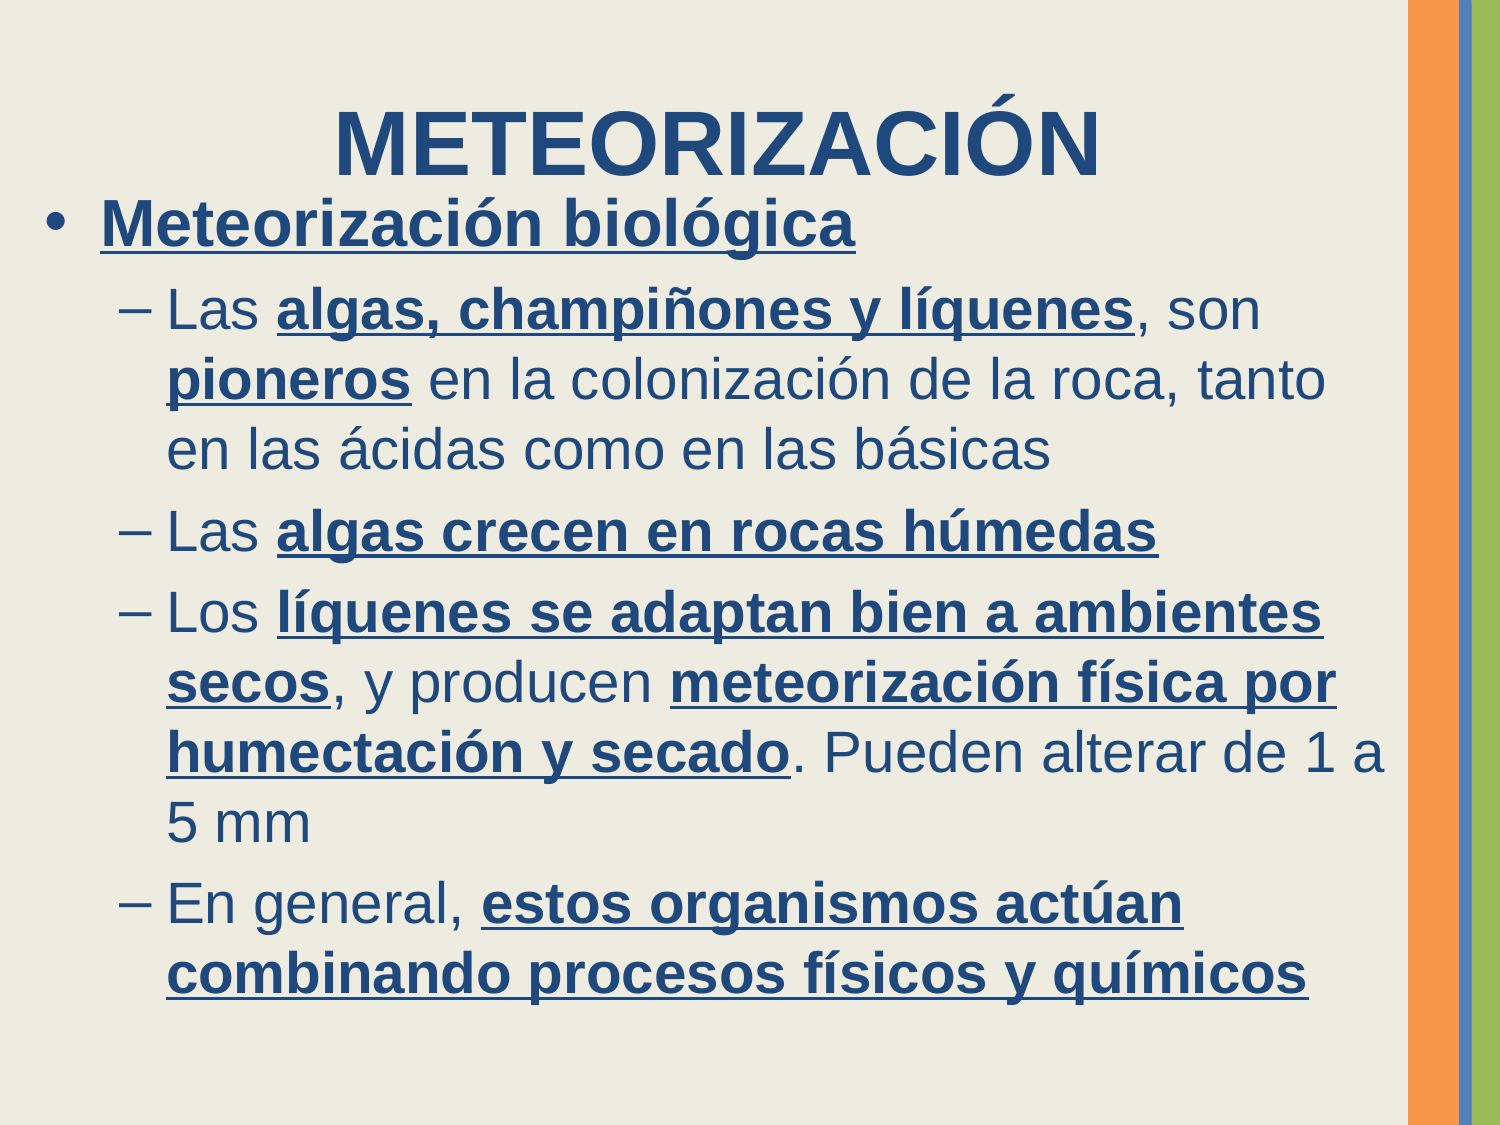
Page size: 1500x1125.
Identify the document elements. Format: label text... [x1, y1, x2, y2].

list Meteorización biológica Las algas, champiñones y líquenes, son pioneros en la colonización de la roca, tanto en las ácidas como en las básicas Las algas crecen en rocas húmedas Los líquenes se adaptan bien a ambientes secos, y producen meteorización física por humectación y secado. Pueden alterar de 1 a 5 mm En general, estos organismos actúan combinando procesos físicos y químicos [29, 172, 1408, 1102]
title meteorización [29, 45, 1408, 172]
